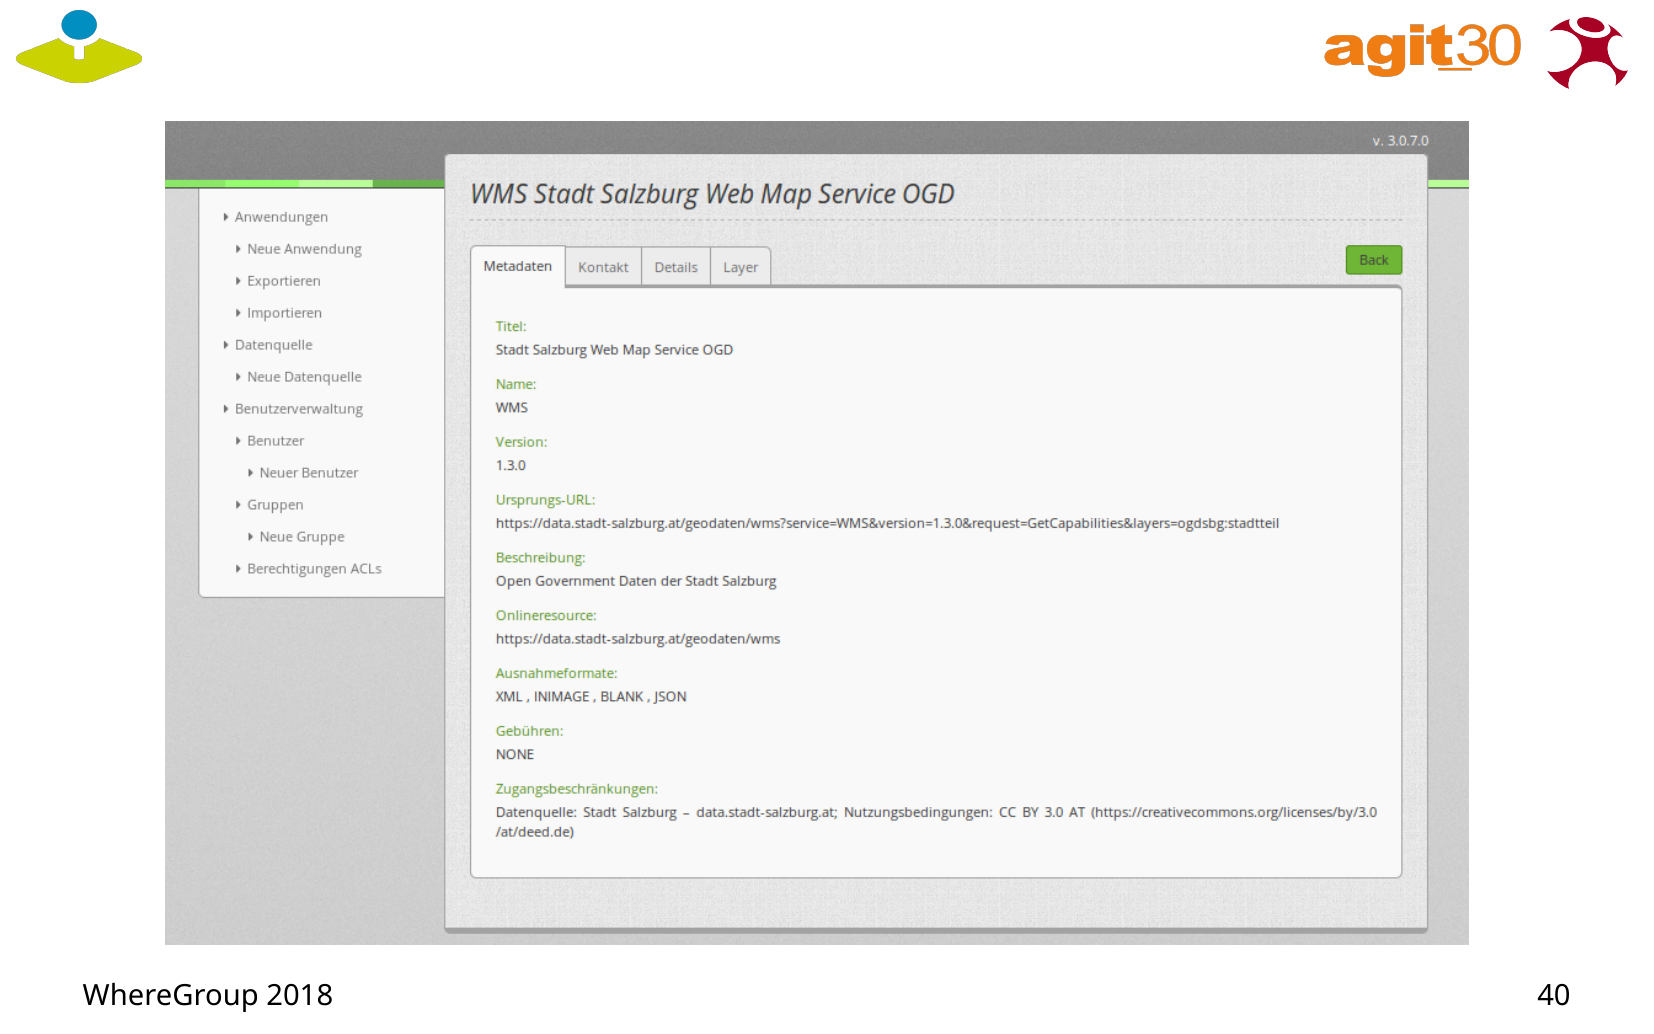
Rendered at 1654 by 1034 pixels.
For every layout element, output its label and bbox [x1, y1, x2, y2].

picture [1322, 21, 1524, 79]
picture [1547, 17, 1628, 89]
picture [165, 121, 1469, 945]
picture [16, 10, 142, 83]
